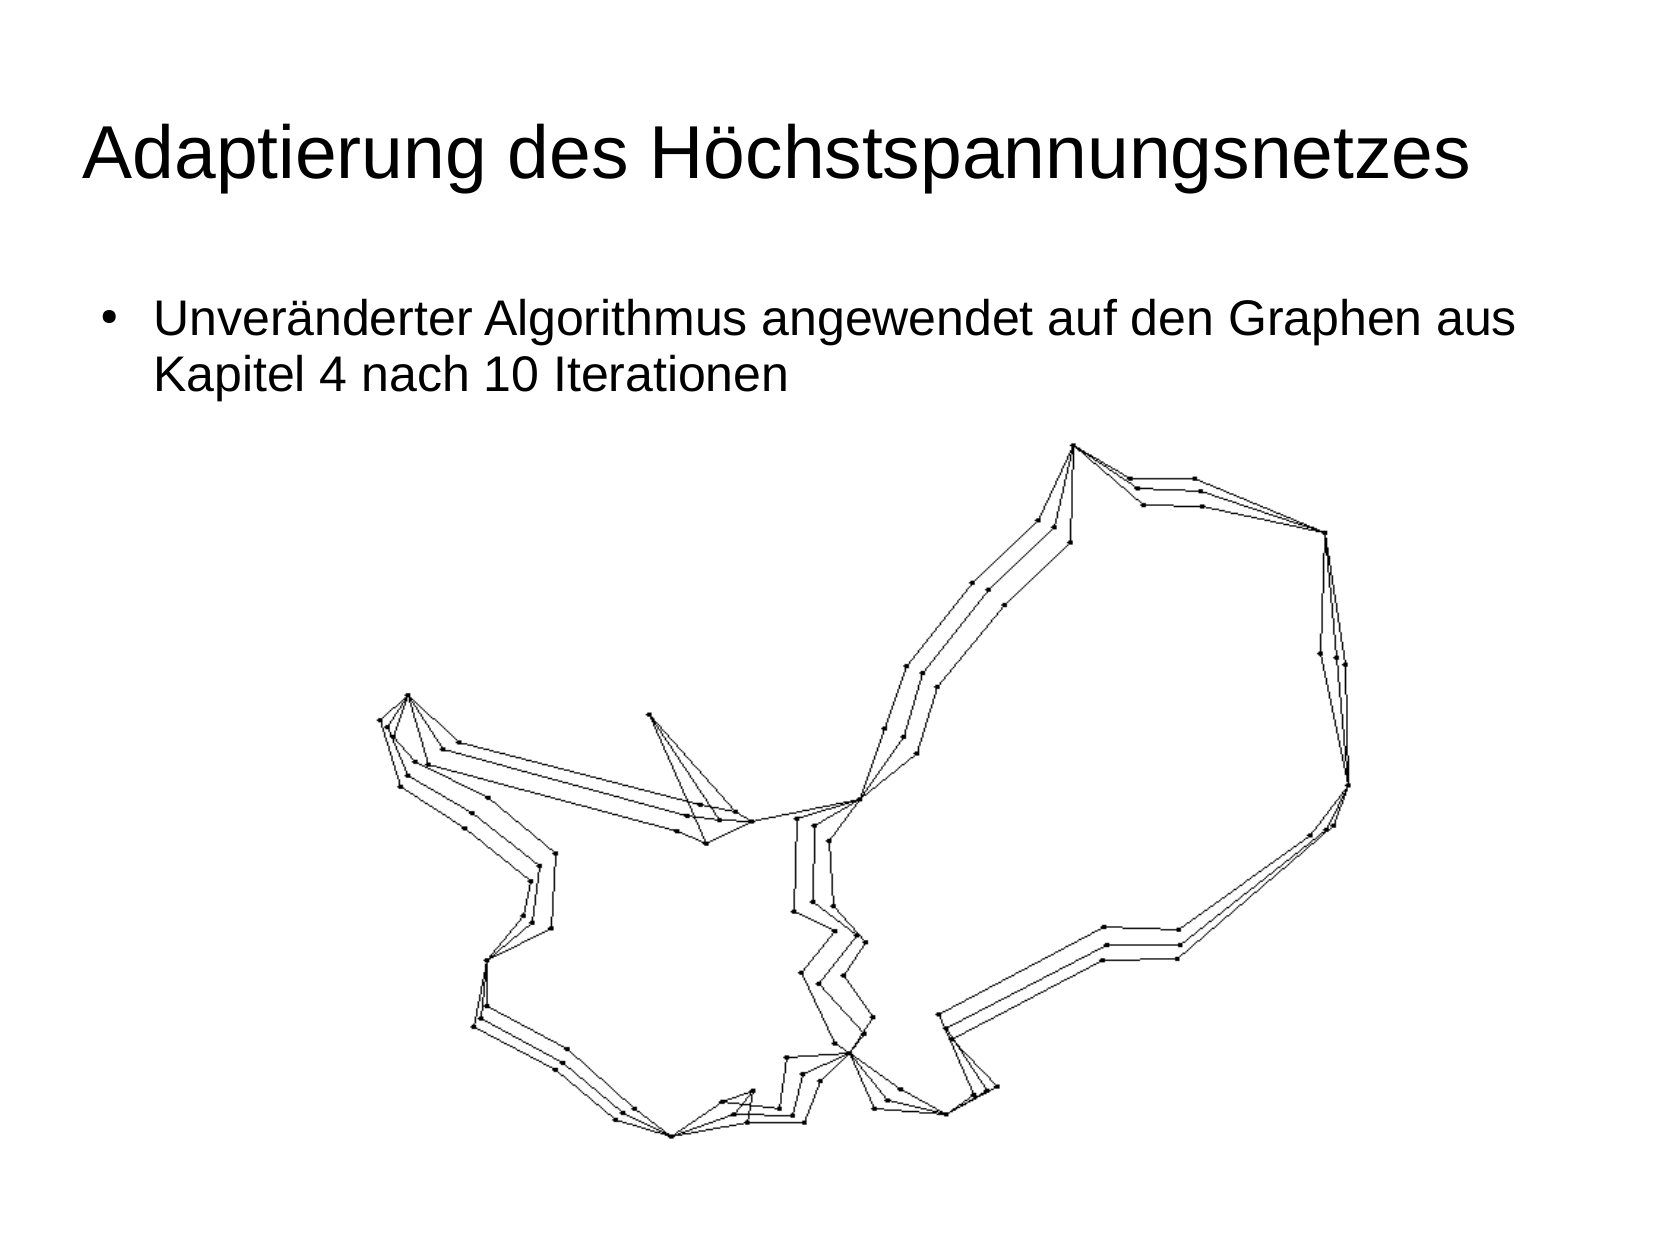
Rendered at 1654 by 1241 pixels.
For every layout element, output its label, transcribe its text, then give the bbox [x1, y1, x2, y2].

picture [295, 413, 1462, 1186]
title Adaptierung des Höchstspannungsnetzes [82, 49, 1571, 257]
list Unveränderter Algorithmus angewendet auf den Graphen aus Kapitel 4 nach 10 Iterationen [82, 290, 1571, 1109]
